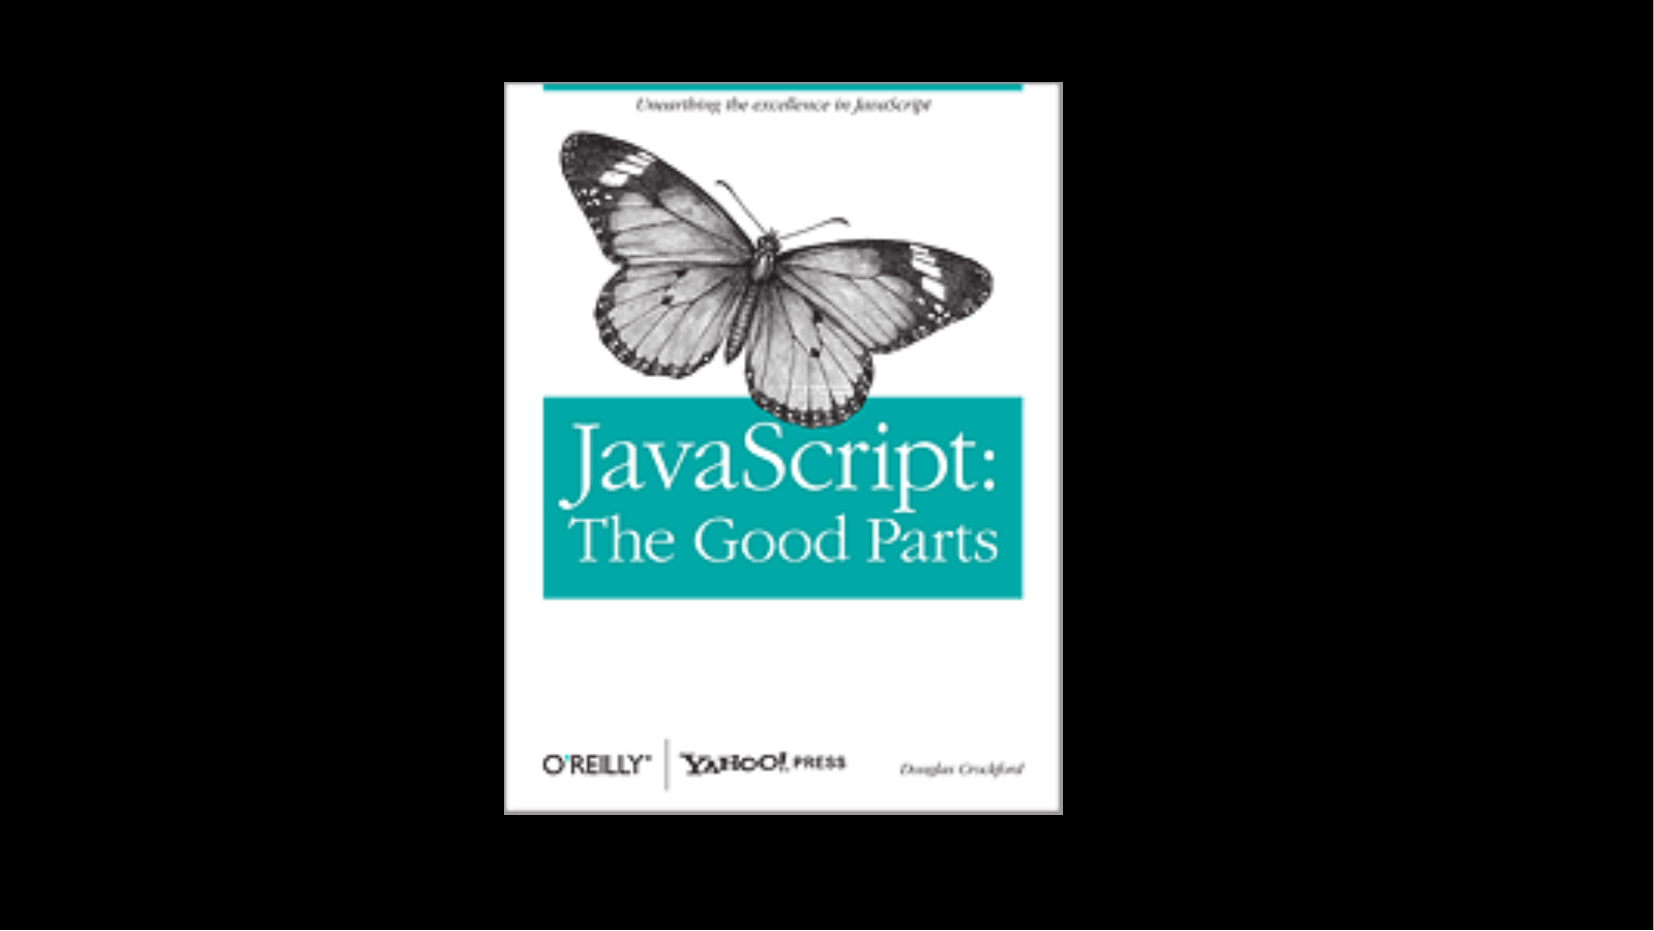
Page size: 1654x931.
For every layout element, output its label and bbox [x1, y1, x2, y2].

picture [504, 82, 1063, 815]
